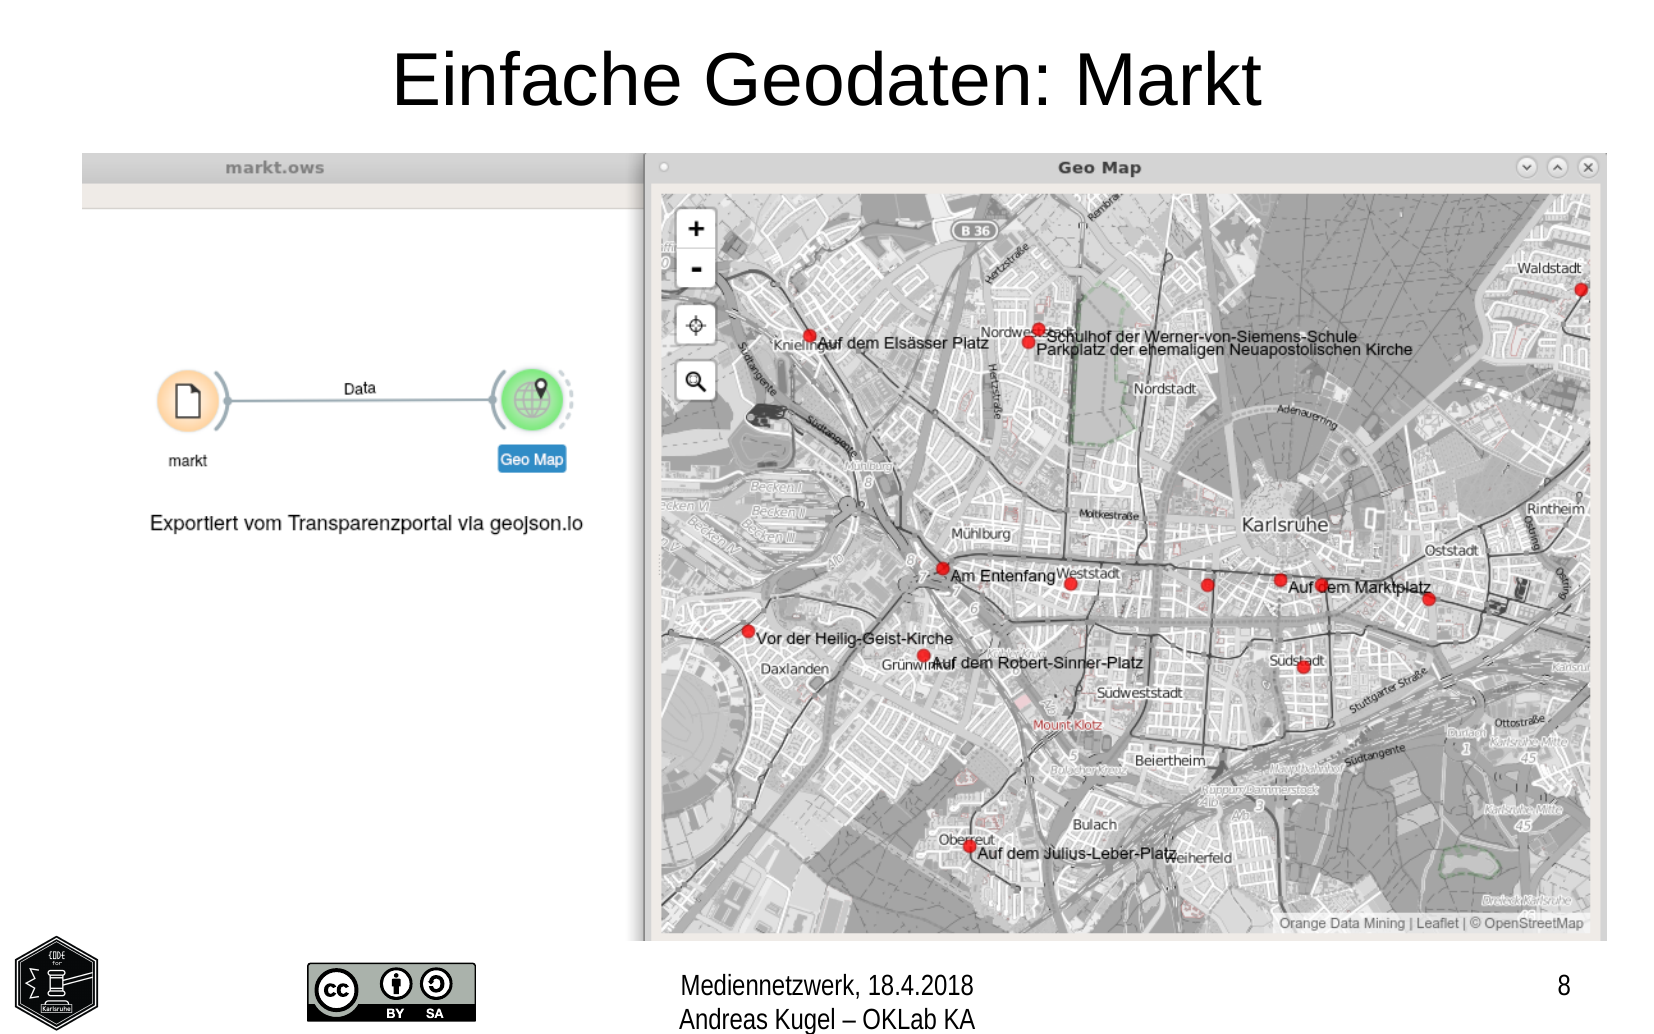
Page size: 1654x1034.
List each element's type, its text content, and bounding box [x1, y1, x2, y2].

title Einfache Geodaten: Markt [82, 17, 1571, 142]
picture [6, 153, 1607, 1033]
